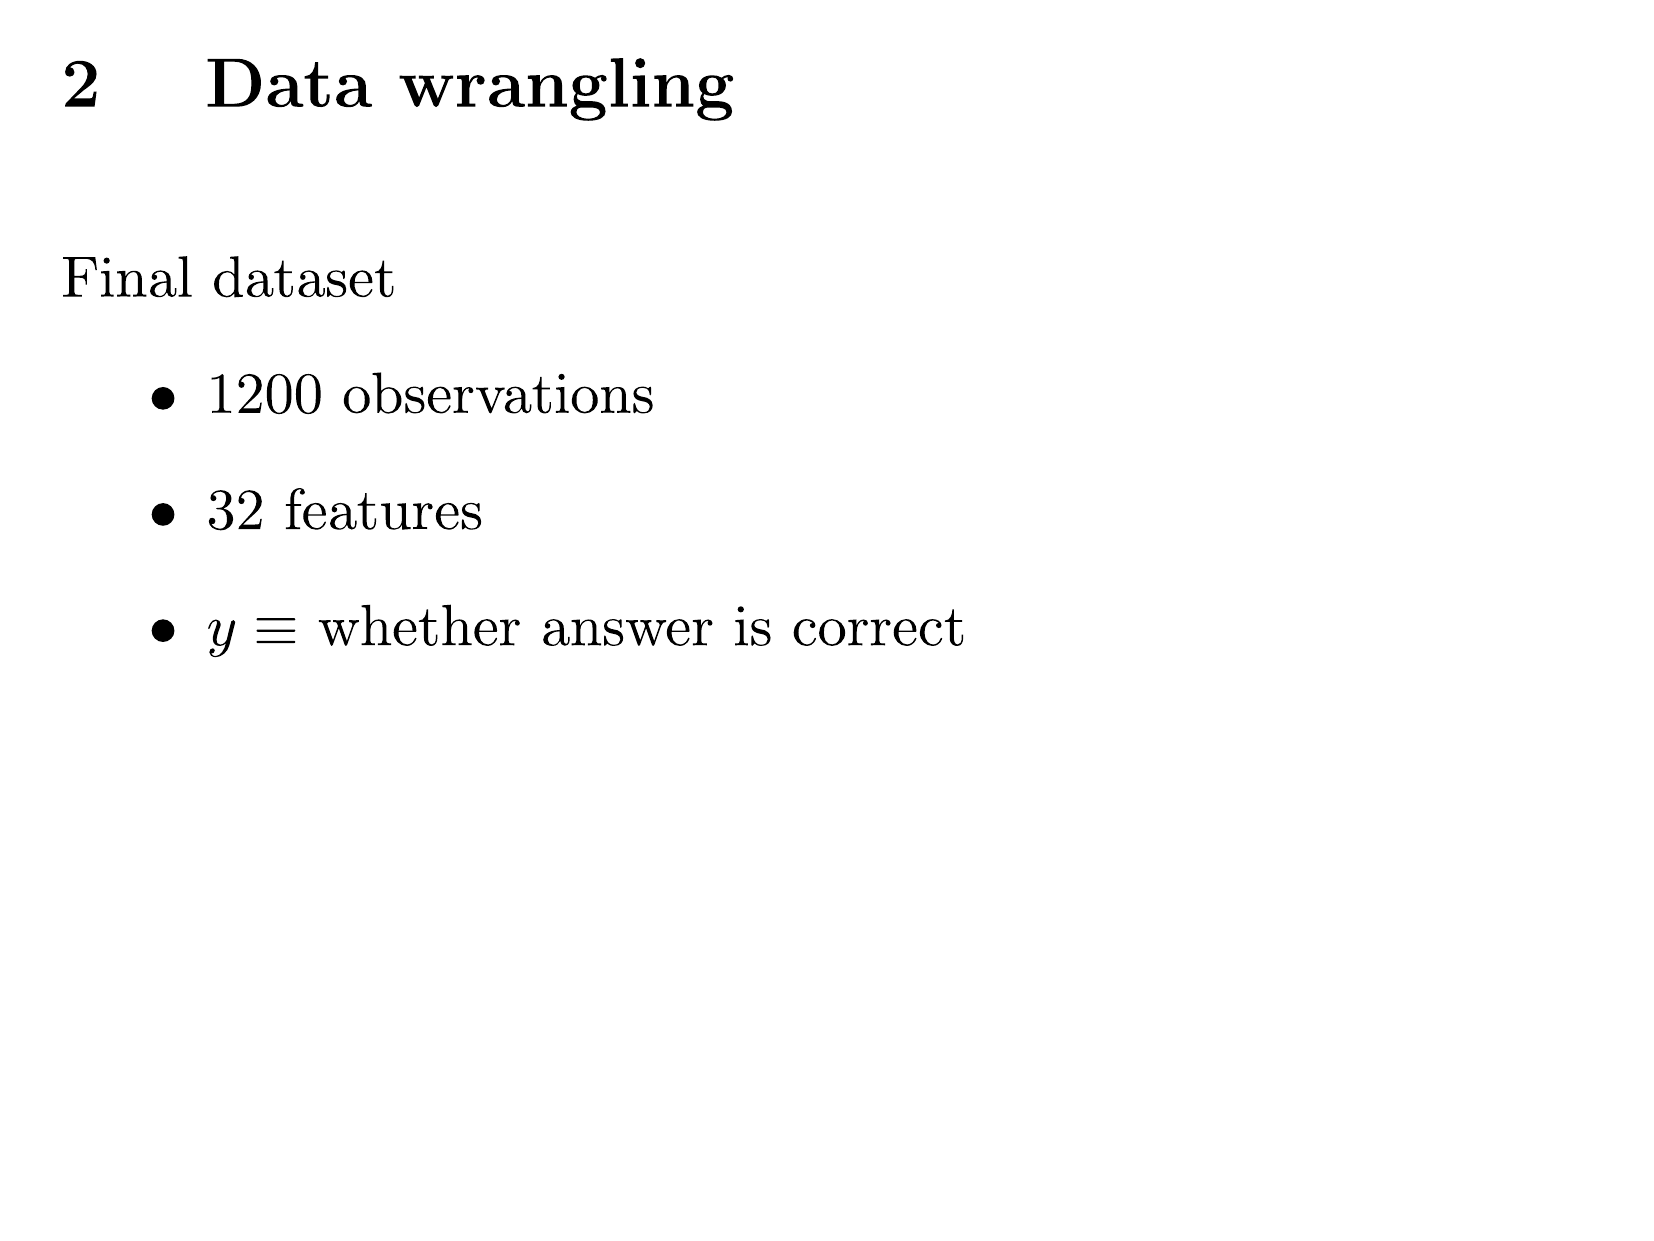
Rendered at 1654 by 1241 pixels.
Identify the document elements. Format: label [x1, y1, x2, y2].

text_box [61, 58, 967, 658]
